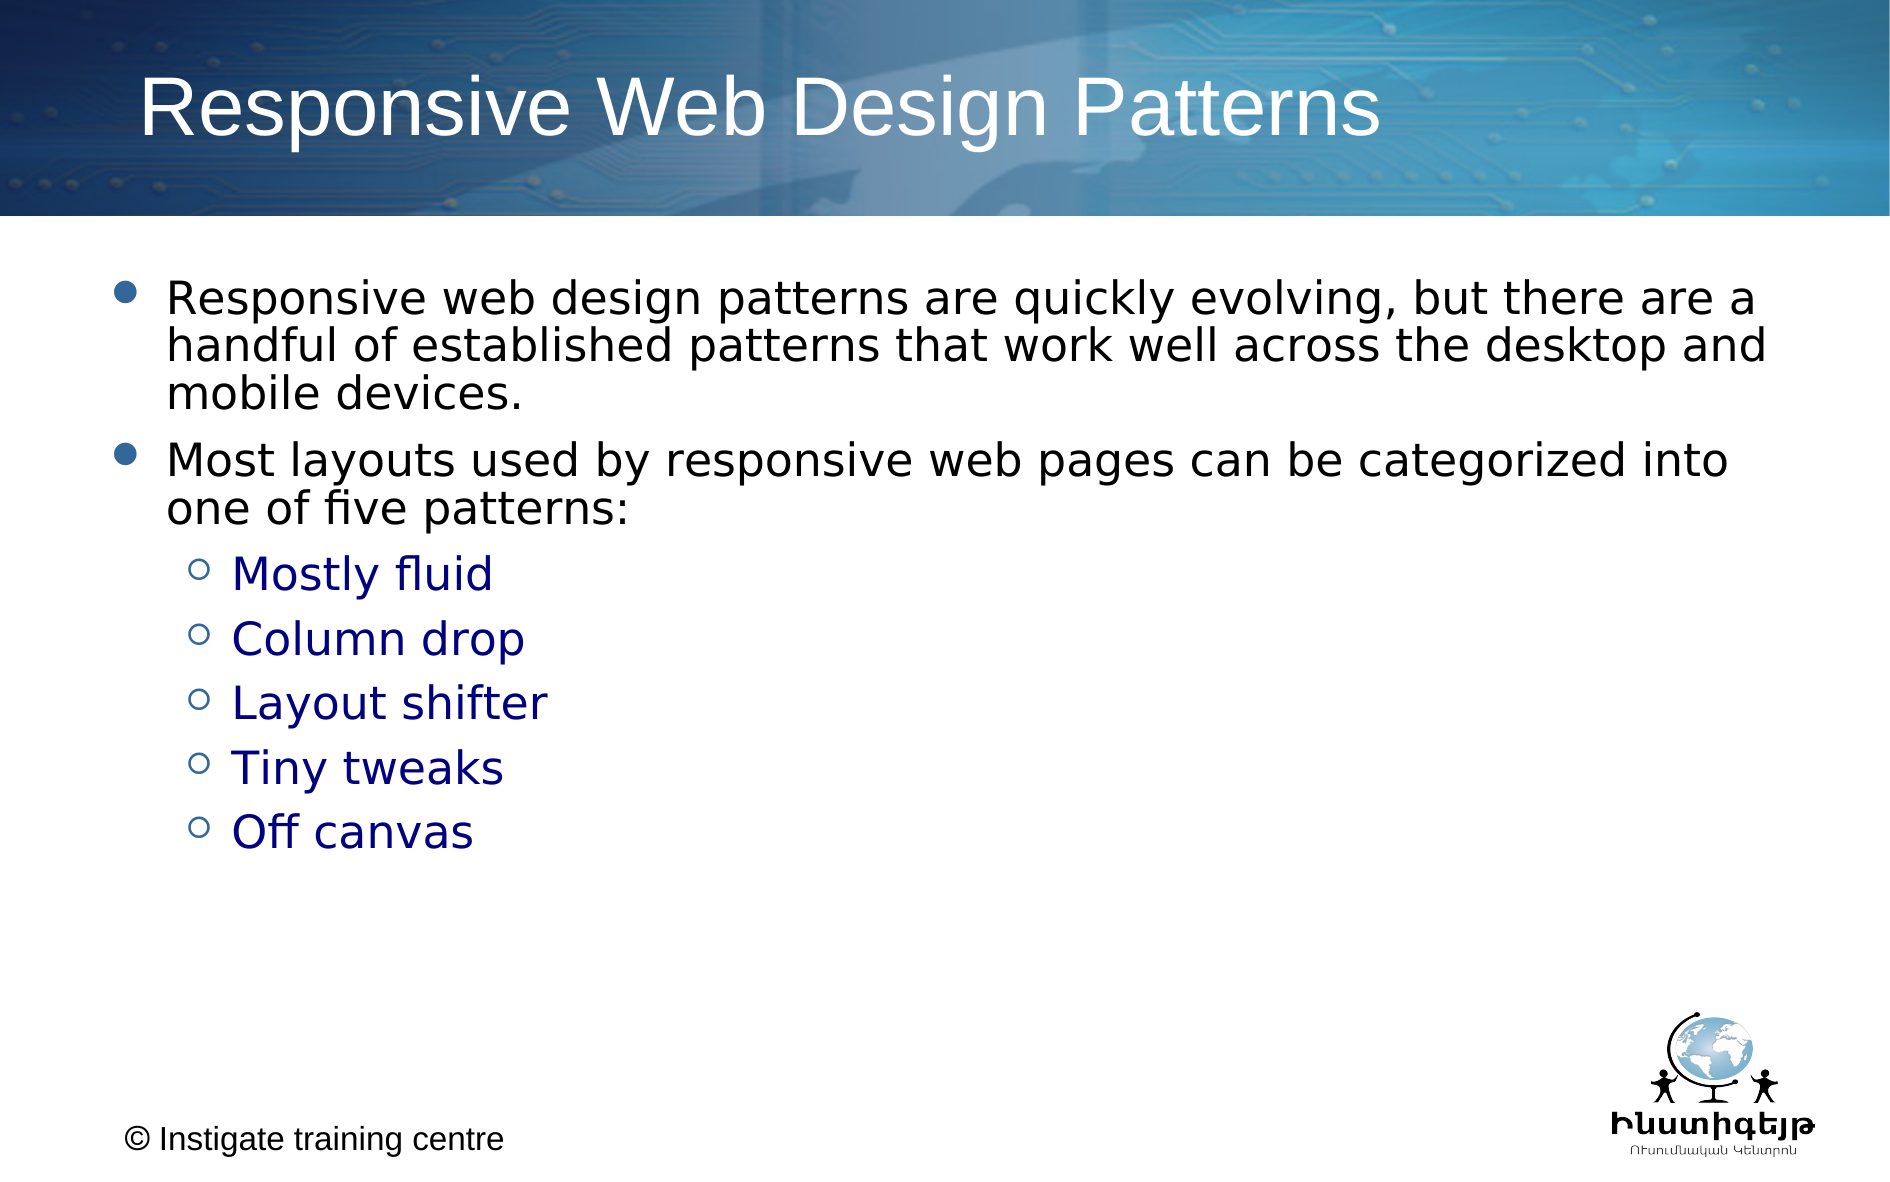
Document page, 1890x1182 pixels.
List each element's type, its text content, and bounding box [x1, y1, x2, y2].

text_box Responsive Web Design Patterns [138, 82, 1801, 95]
picture [0, 0, 1890, 216]
list Responsive web design patterns are quickly evolving, but there are a handful of established patterns that work well across the desktop and mobile devices. Most layouts used by responsive web pages can be categorized into one of five patterns: Mostly fluid Column drop Layout shifter Tiny tweaks Off canvas [110, 276, 1801, 303]
picture [1612, 1012, 1815, 1157]
